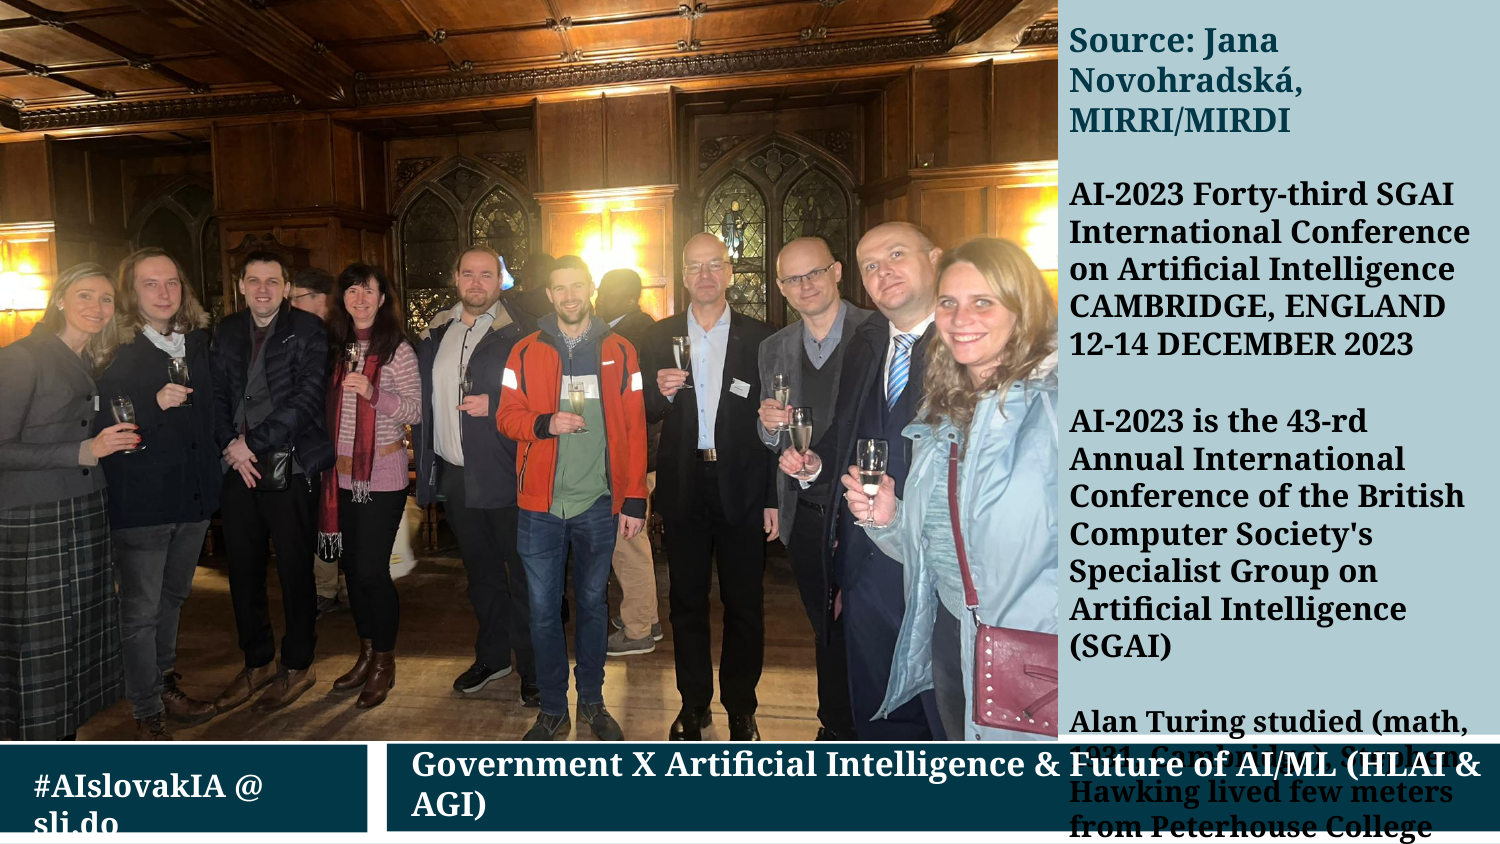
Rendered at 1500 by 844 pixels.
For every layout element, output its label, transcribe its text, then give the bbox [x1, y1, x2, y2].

text_box Source: Jana Novohradská, MIRRI/MIRDI AI-2023 Forty-third SGAI International Conference on Artificial Intelligence CAMBRIDGE, ENGLAND 12-14 DECEMBER 2023 AI-2023 is the 43-rd Annual International Conference of the British Computer Society's Specialist Group on Artificial Intelligence (SGAI) Alan Turing studied (math, 1931, Cambridge), Stephen Hawking lived few meters from Peterhouse College [1058, 13, 1483, 720]
text_box Government X Artificial Intelligence & Future of AI/ML (HLAI & AGI) [400, 740, 1500, 826]
picture [0, 0, 1058, 741]
text_box #AIslovakIA @ sli.do [22, 760, 342, 815]
